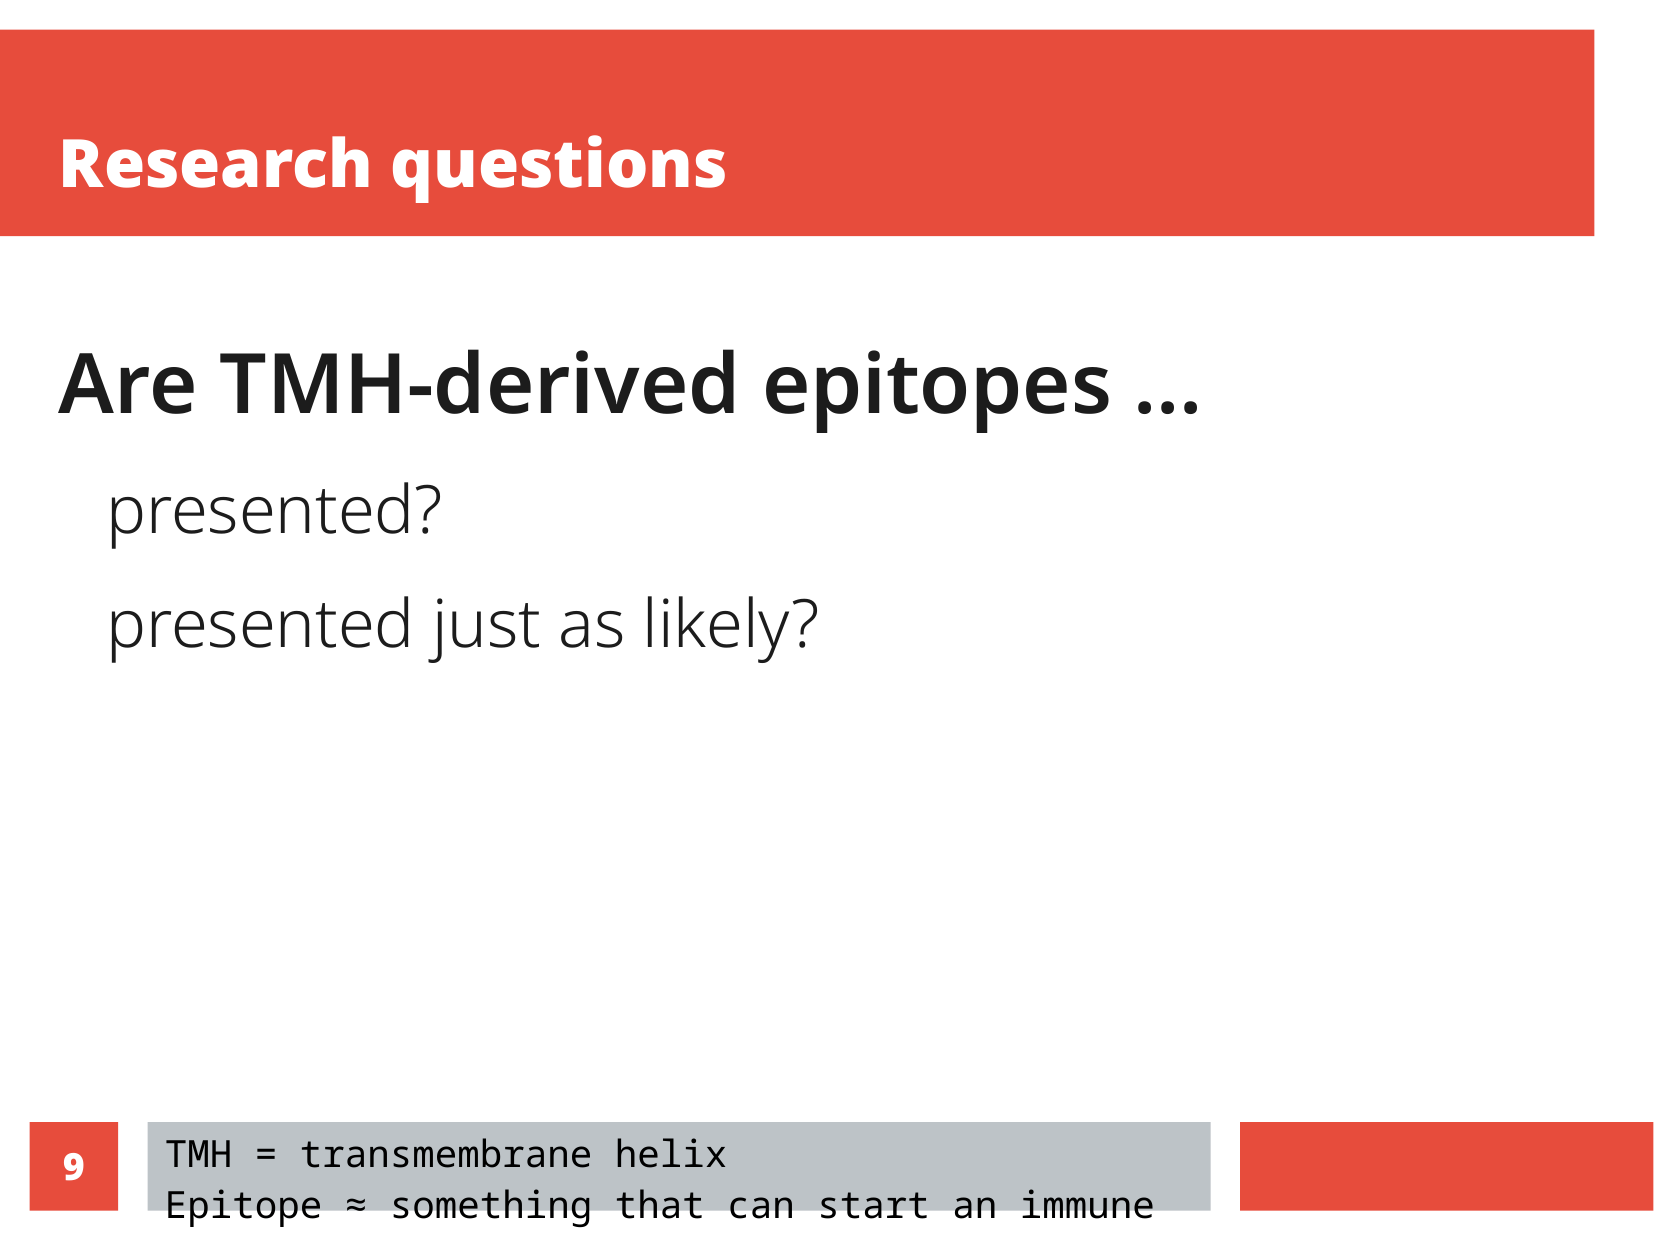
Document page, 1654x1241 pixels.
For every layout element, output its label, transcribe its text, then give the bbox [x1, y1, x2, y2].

text_box TMH = transmembrane helix Epitope ≈ something that can start an immune response [150, 1120, 1216, 1211]
list Are TMH-derived epitopes ... presented? presented just as likely? [59, 324, 1565, 1093]
title Research questions [59, 59, 1595, 207]
